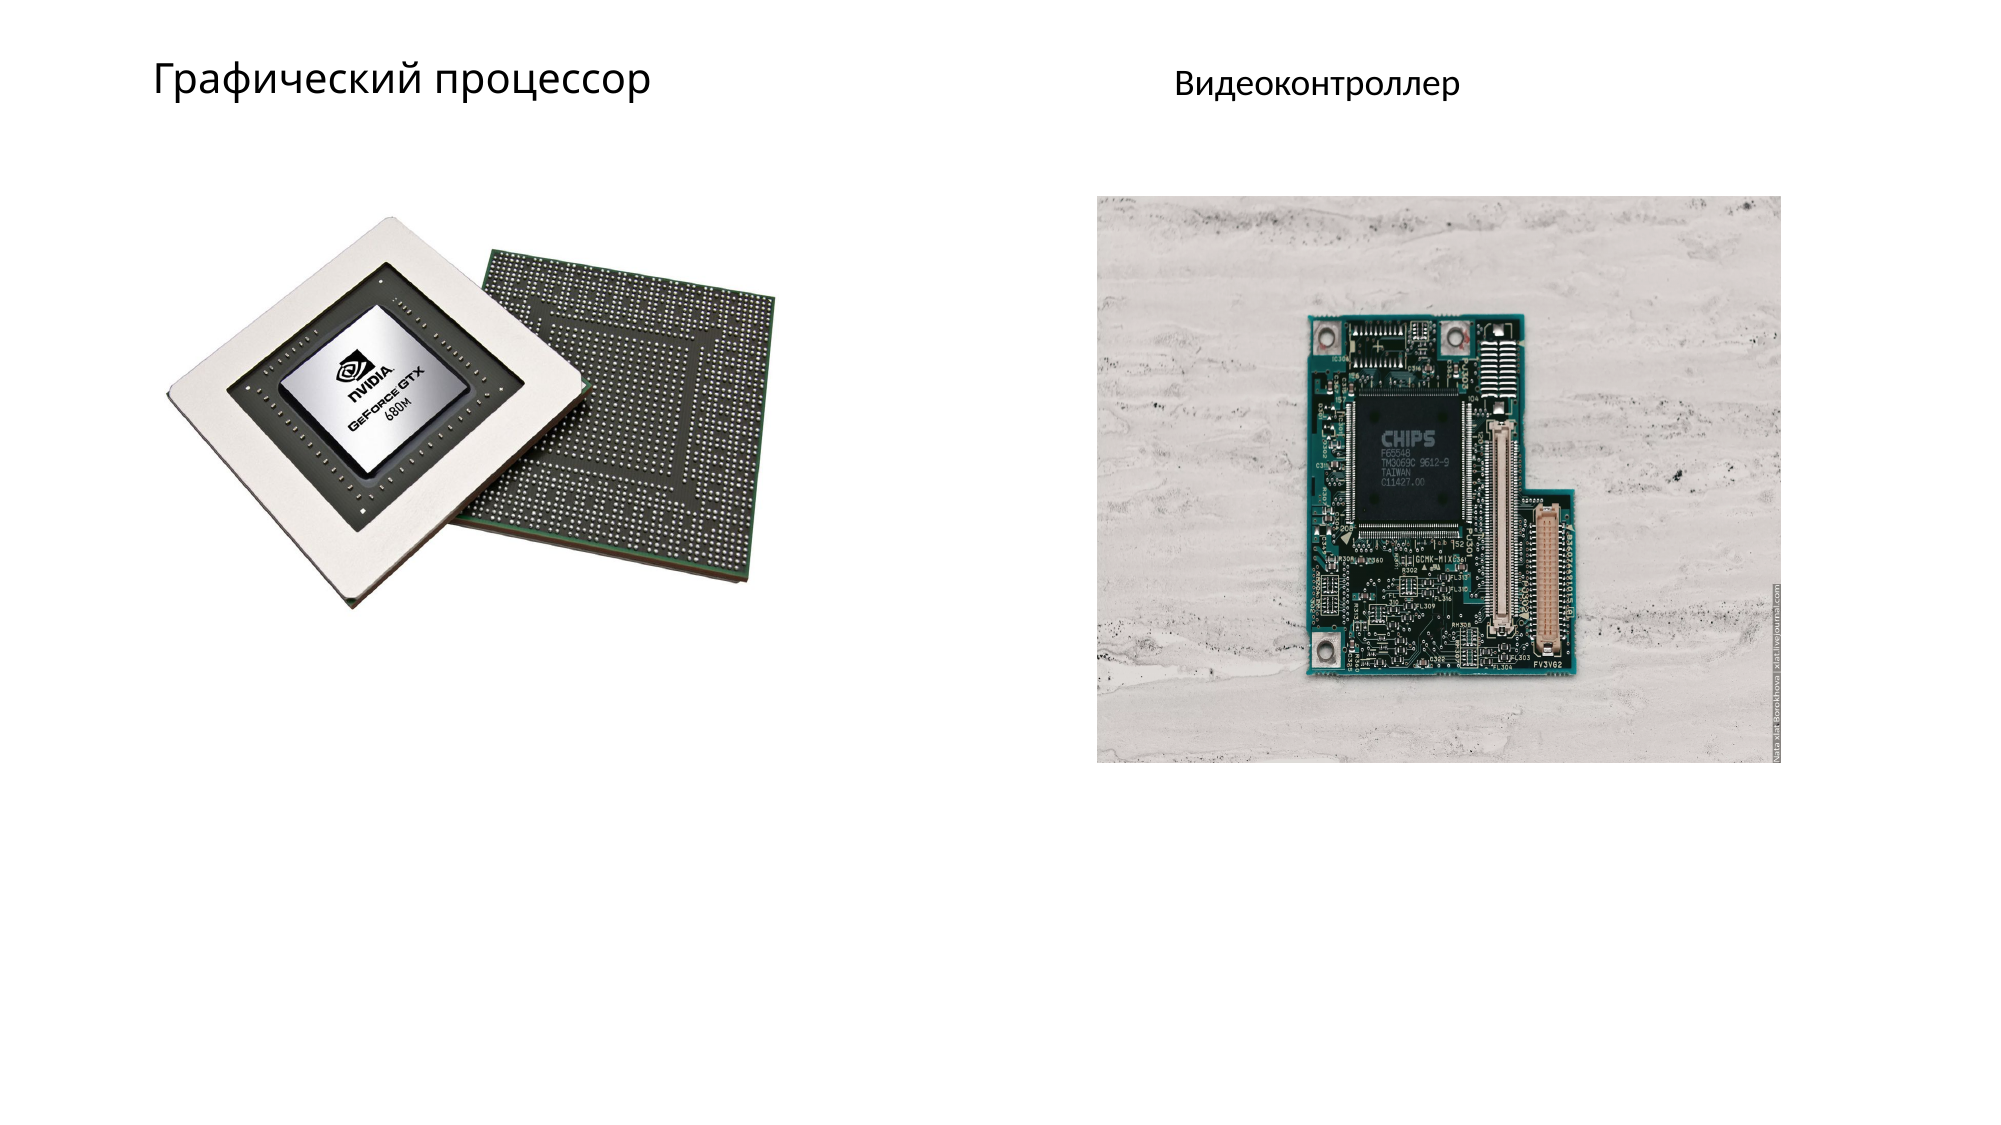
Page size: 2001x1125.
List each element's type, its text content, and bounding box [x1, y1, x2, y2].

title Графический процессор [0, 0, 805, 111]
picture [1097, 196, 1781, 763]
text_box Видеоконтроллер [1159, 50, 1610, 111]
picture [164, 195, 779, 643]
